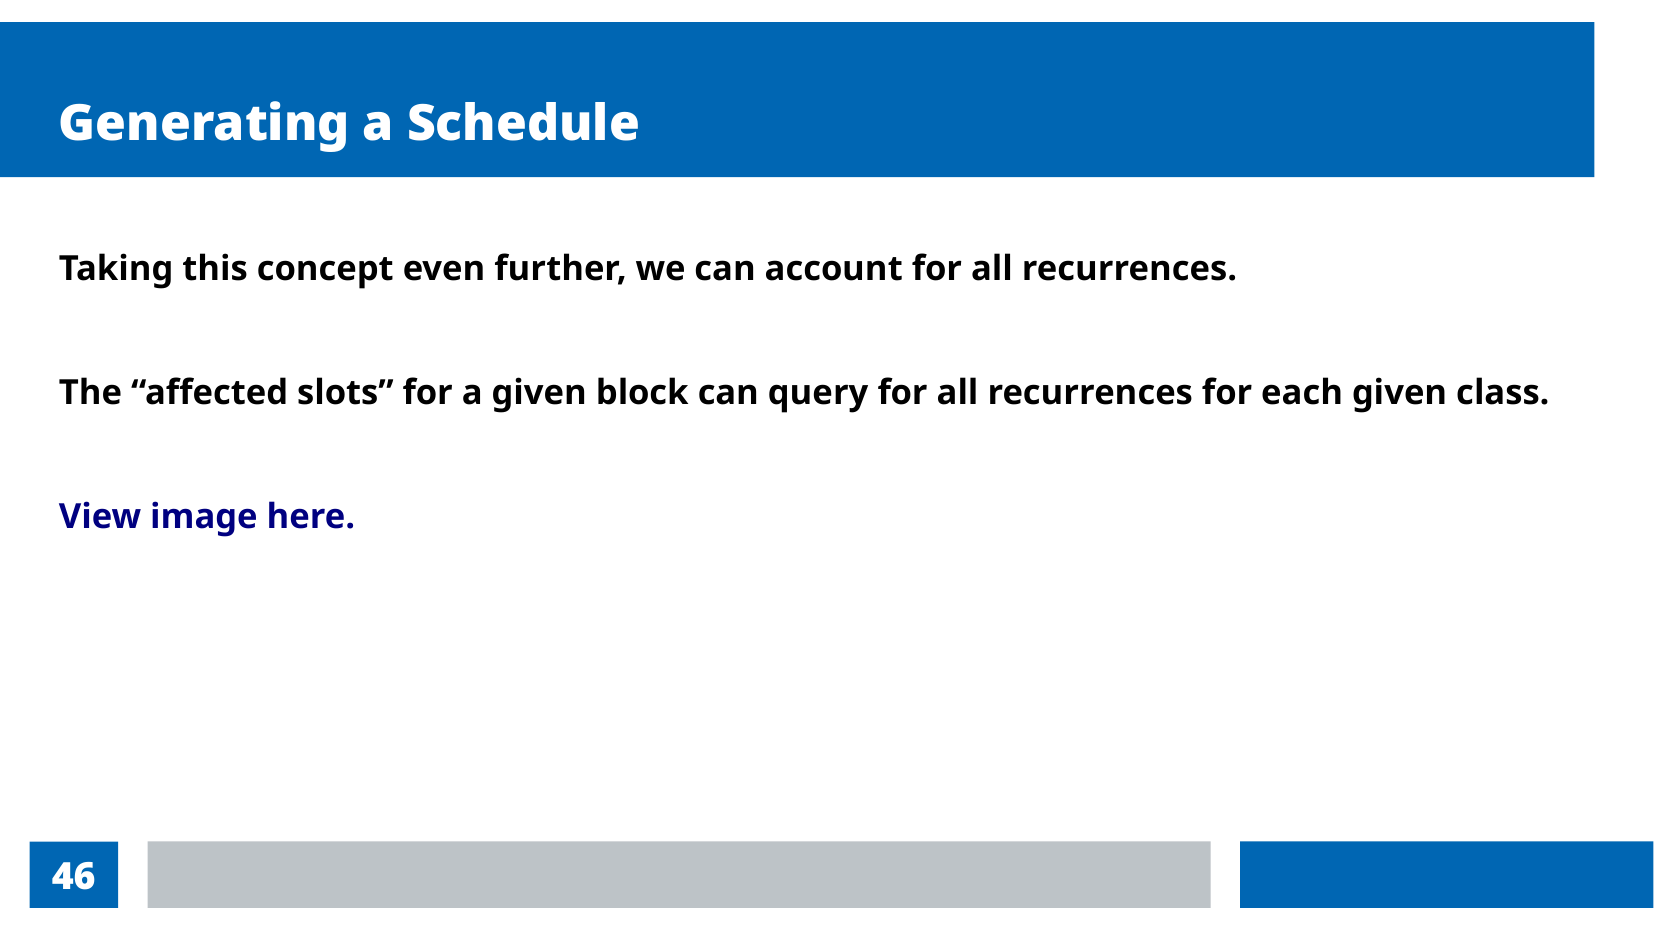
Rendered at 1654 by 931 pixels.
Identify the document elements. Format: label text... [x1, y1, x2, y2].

title Generating a Schedule [59, 44, 1595, 156]
list Taking this concept even further, we can account for all recurrences. The “affected slots” for a given block can query for all recurrences for each given class. View image here. [59, 243, 1565, 541]
